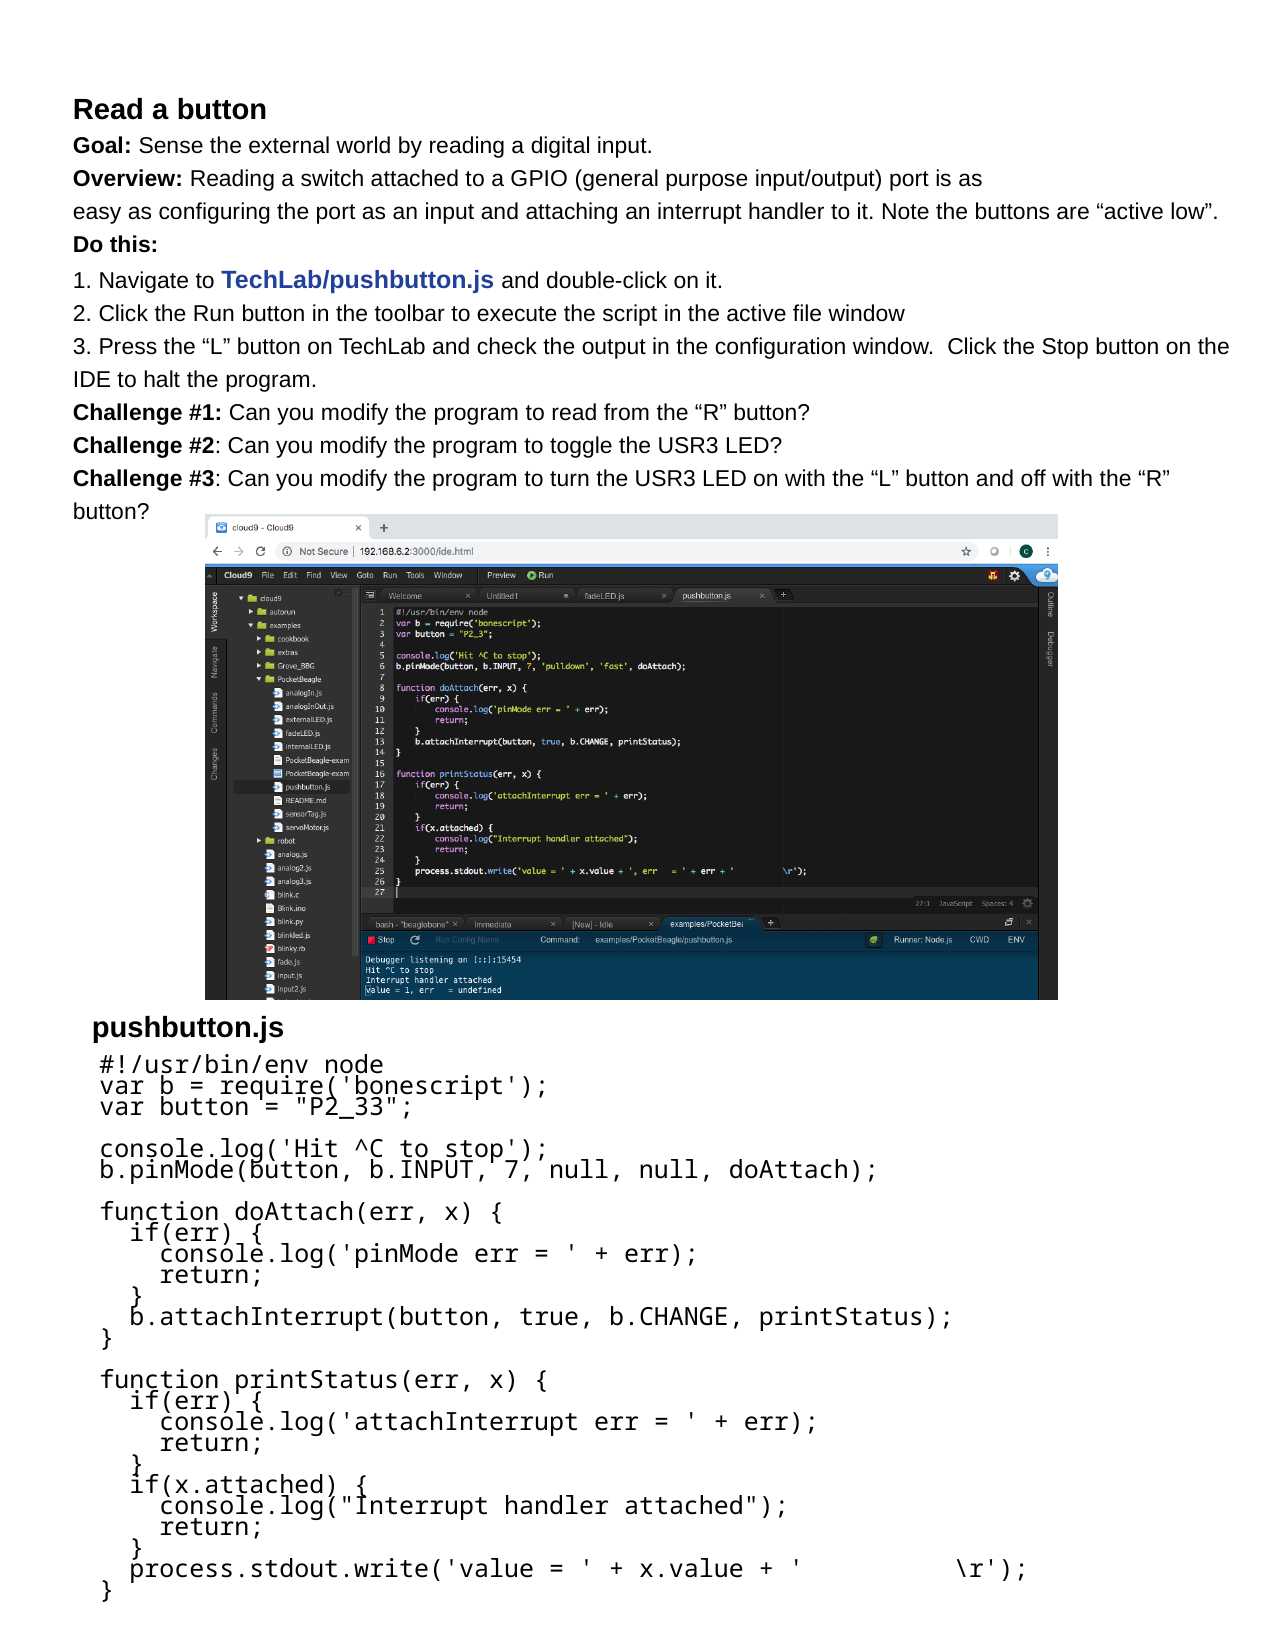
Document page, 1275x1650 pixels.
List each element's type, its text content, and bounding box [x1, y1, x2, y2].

picture [205, 514, 1058, 1000]
text_box #!/usr/bin/env node var b = require('bonescript'); var button = "P2_33"; console.log('Hit ^C to stop'); b.pinMode(button, b.INPUT, 7, null, null, doAttach); function doAttach(err, x) { if(err) { console.log('pinMode err = ' + err); return; } b.attachInterrupt(button, true, b.CHANGE, printStatus); } function printStatus(err, x) { if(err) { console.log('attachInterrupt err = ' + err); return; } if(x.attached) { console.log("Interrupt handler attached"); return; } process.stdout.write('value = ' + x.value + ' \r'); } [84, 1049, 1045, 1612]
text_box Read a button Goal: Sense the external world by reading a digital input. Overview: Reading a switch attached to a GPIO (general purpose input/output) port is as easy as configuring the port as an input and attaching an interrupt handler to it. Note the buttons are “active low”. Do this: 1. Navigate to TechLab/pushbutton.js and double-click on it. 2. Click the Run button in the toolbar to execute the script in the active file window 3. Press the “L” button on TechLab and check the output in the configuration window. Click the Stop button on the IDE to halt the program. Challenge #1: Can you modify the program to read from the “R” button? Challenge #2: Can you modify the program to toggle the USR3 LED? Challenge #3: Can you modify the program to turn the USR3 LED on with the “L” button and off with the “R” button? [58, 76, 1248, 532]
text_box pushbutton.js [77, 994, 300, 1052]
